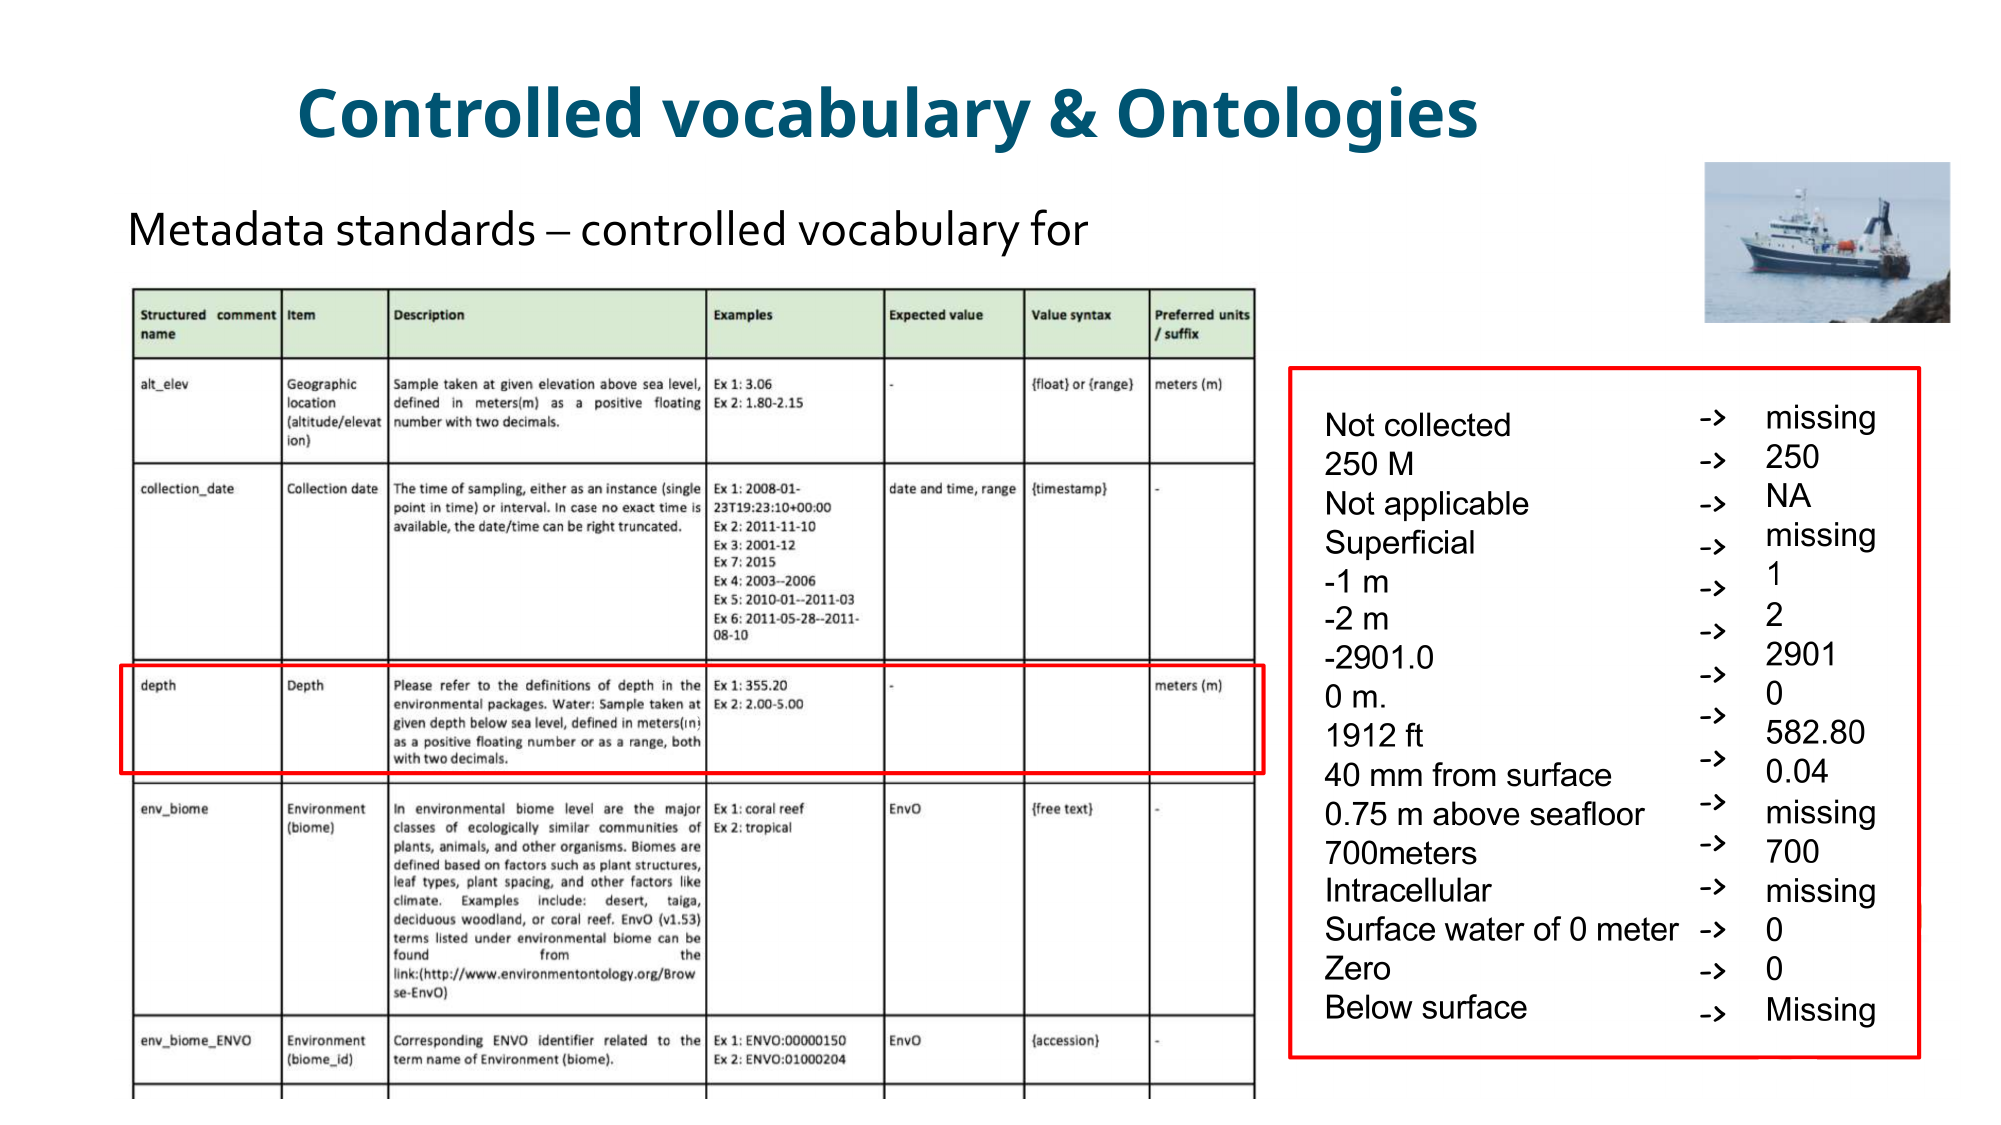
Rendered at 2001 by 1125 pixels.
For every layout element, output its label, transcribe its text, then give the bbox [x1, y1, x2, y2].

text_box Controlled vocabulary & Ontologies [282, 59, 1718, 154]
picture [114, 154, 1961, 1099]
